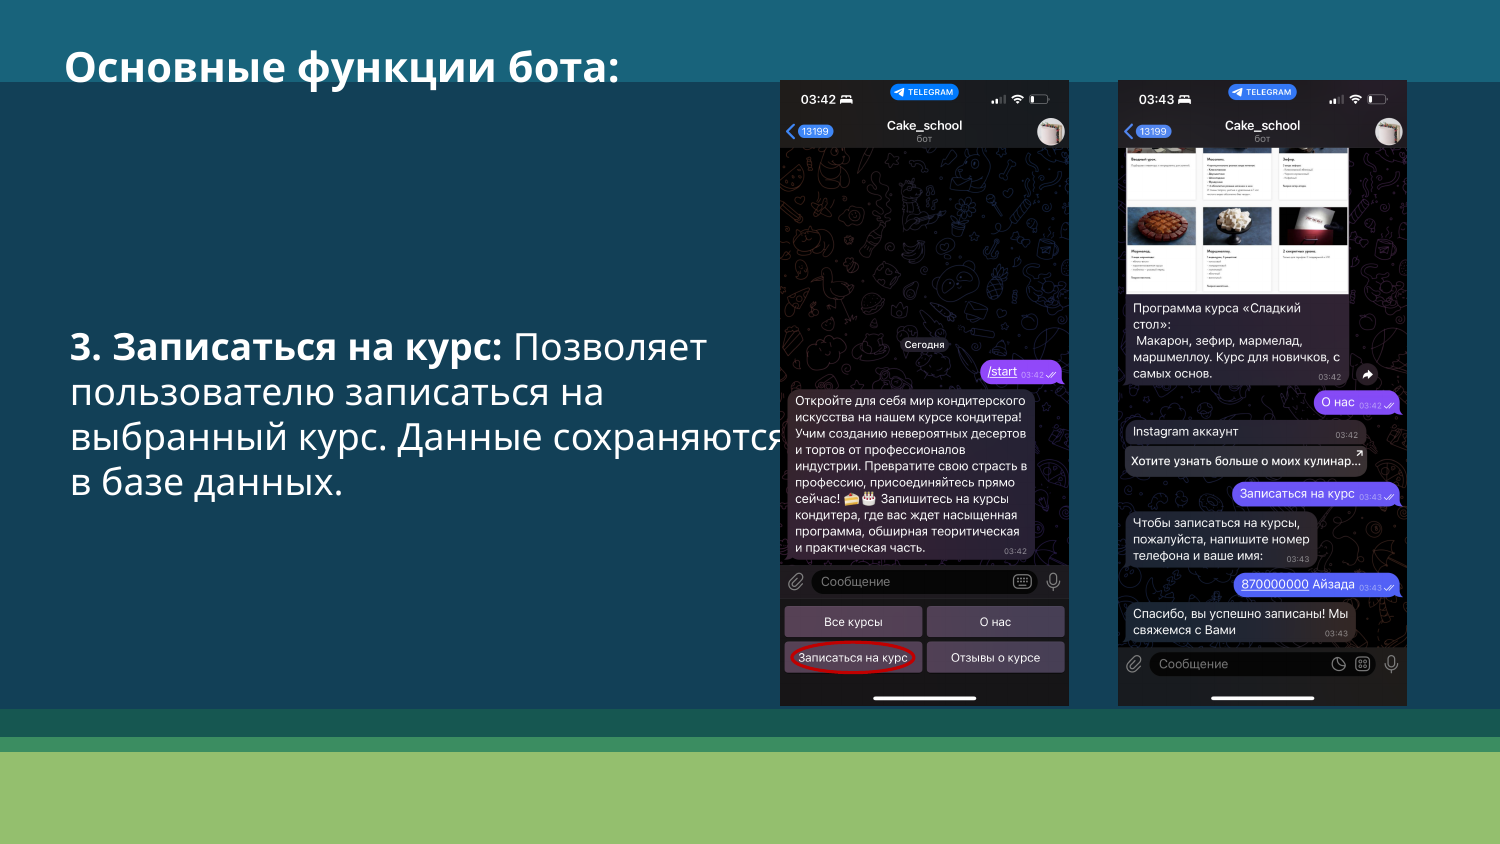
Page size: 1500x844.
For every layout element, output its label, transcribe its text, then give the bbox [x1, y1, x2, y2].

title Основные функции бота: [0, 25, 685, 92]
text_box 3. Записаться на курс: Позволяет пользователю записаться на выбранный курс. Данные сохраняются в базе данных. [55, 315, 780, 468]
picture [1118, 80, 1407, 706]
picture [780, 80, 1069, 706]
